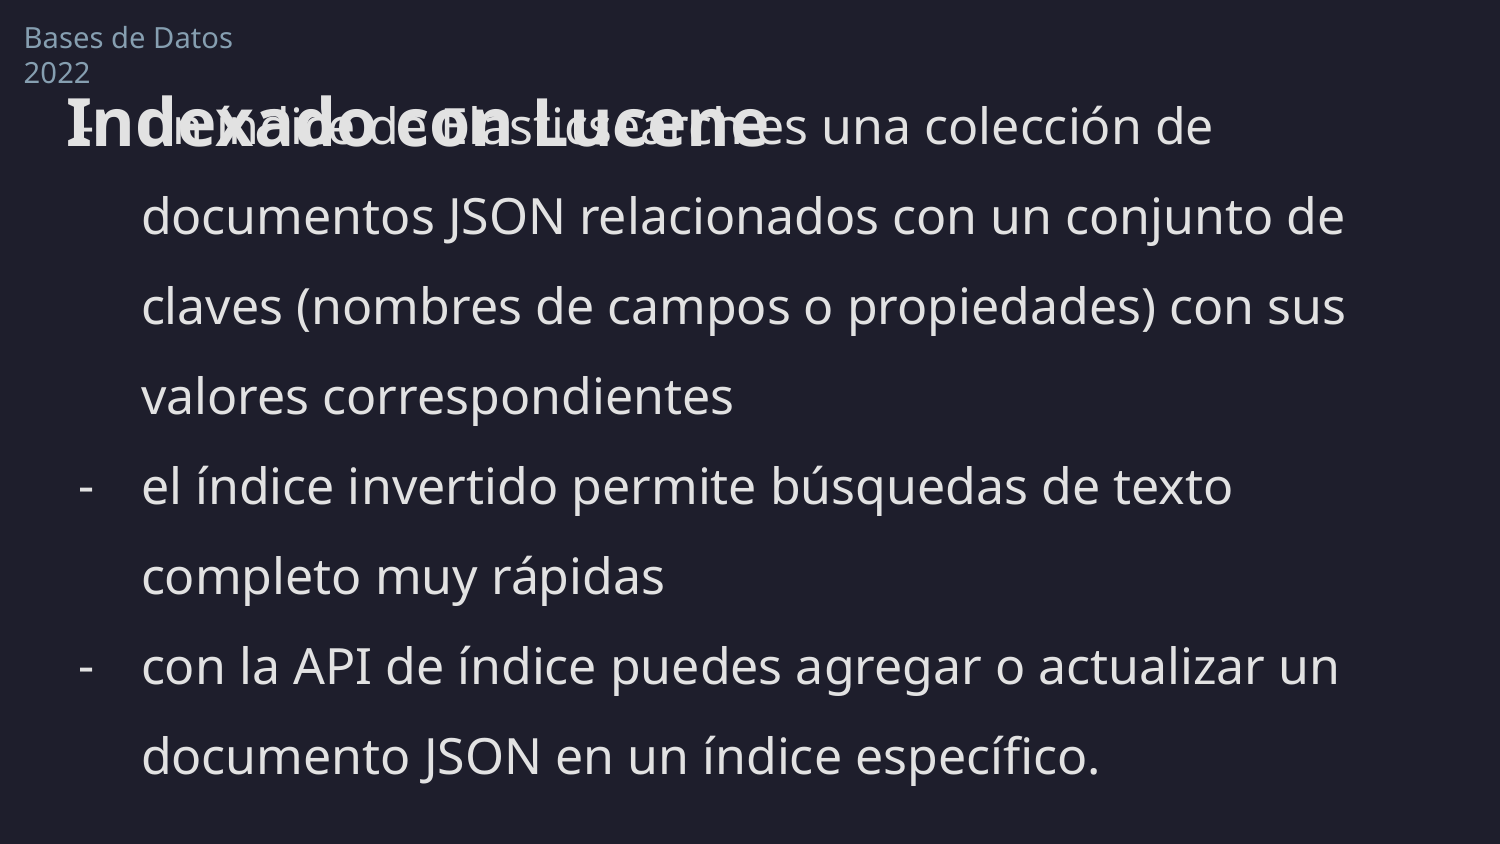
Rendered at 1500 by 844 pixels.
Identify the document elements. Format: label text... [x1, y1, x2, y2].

list un índice de Elasticsearch es una colección de documentos JSON relacionados con un conjunto de claves (nombres de campos o propiedades) con sus valores correspondientes el índice invertido permite búsquedas de texto completo muy rápidas con la API de índice puedes agregar o actualizar un documento JSON en un índice específico. [51, 189, 1449, 750]
title Indexado con Lucene [51, 72, 1449, 167]
